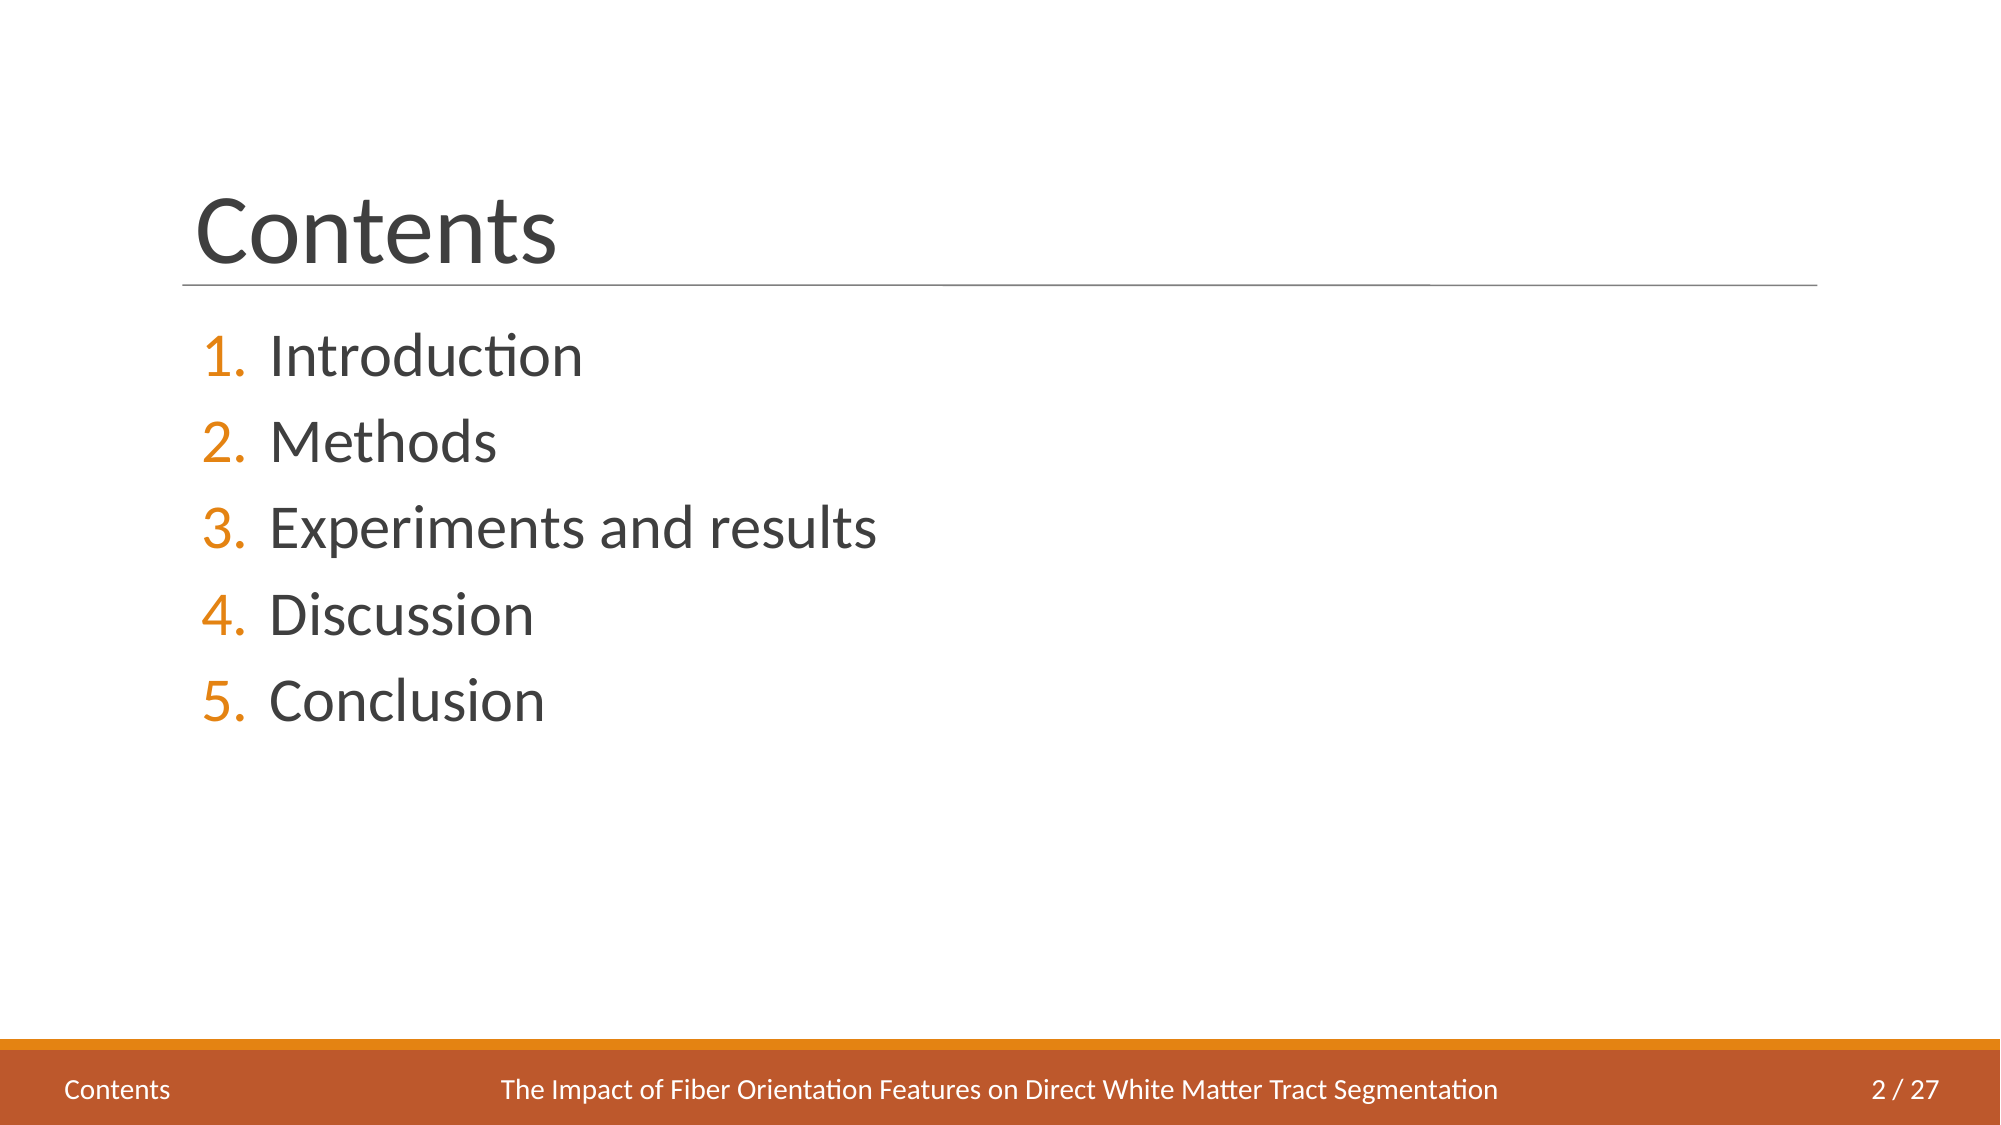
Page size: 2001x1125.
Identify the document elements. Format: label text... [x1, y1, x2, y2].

slide_number 1 / 27 [1741, 753, 1962, 1125]
list Introduction Methods Experiments and results Discussion Conclusion [180, 302, 1831, 941]
title Contents [180, 114, 1830, 302]
slide_number The Impact of Fiber Orientation Features on Direct White Matter Tract Segmentation [392, 753, 1608, 1125]
slide_number Contents [49, 753, 356, 1125]
